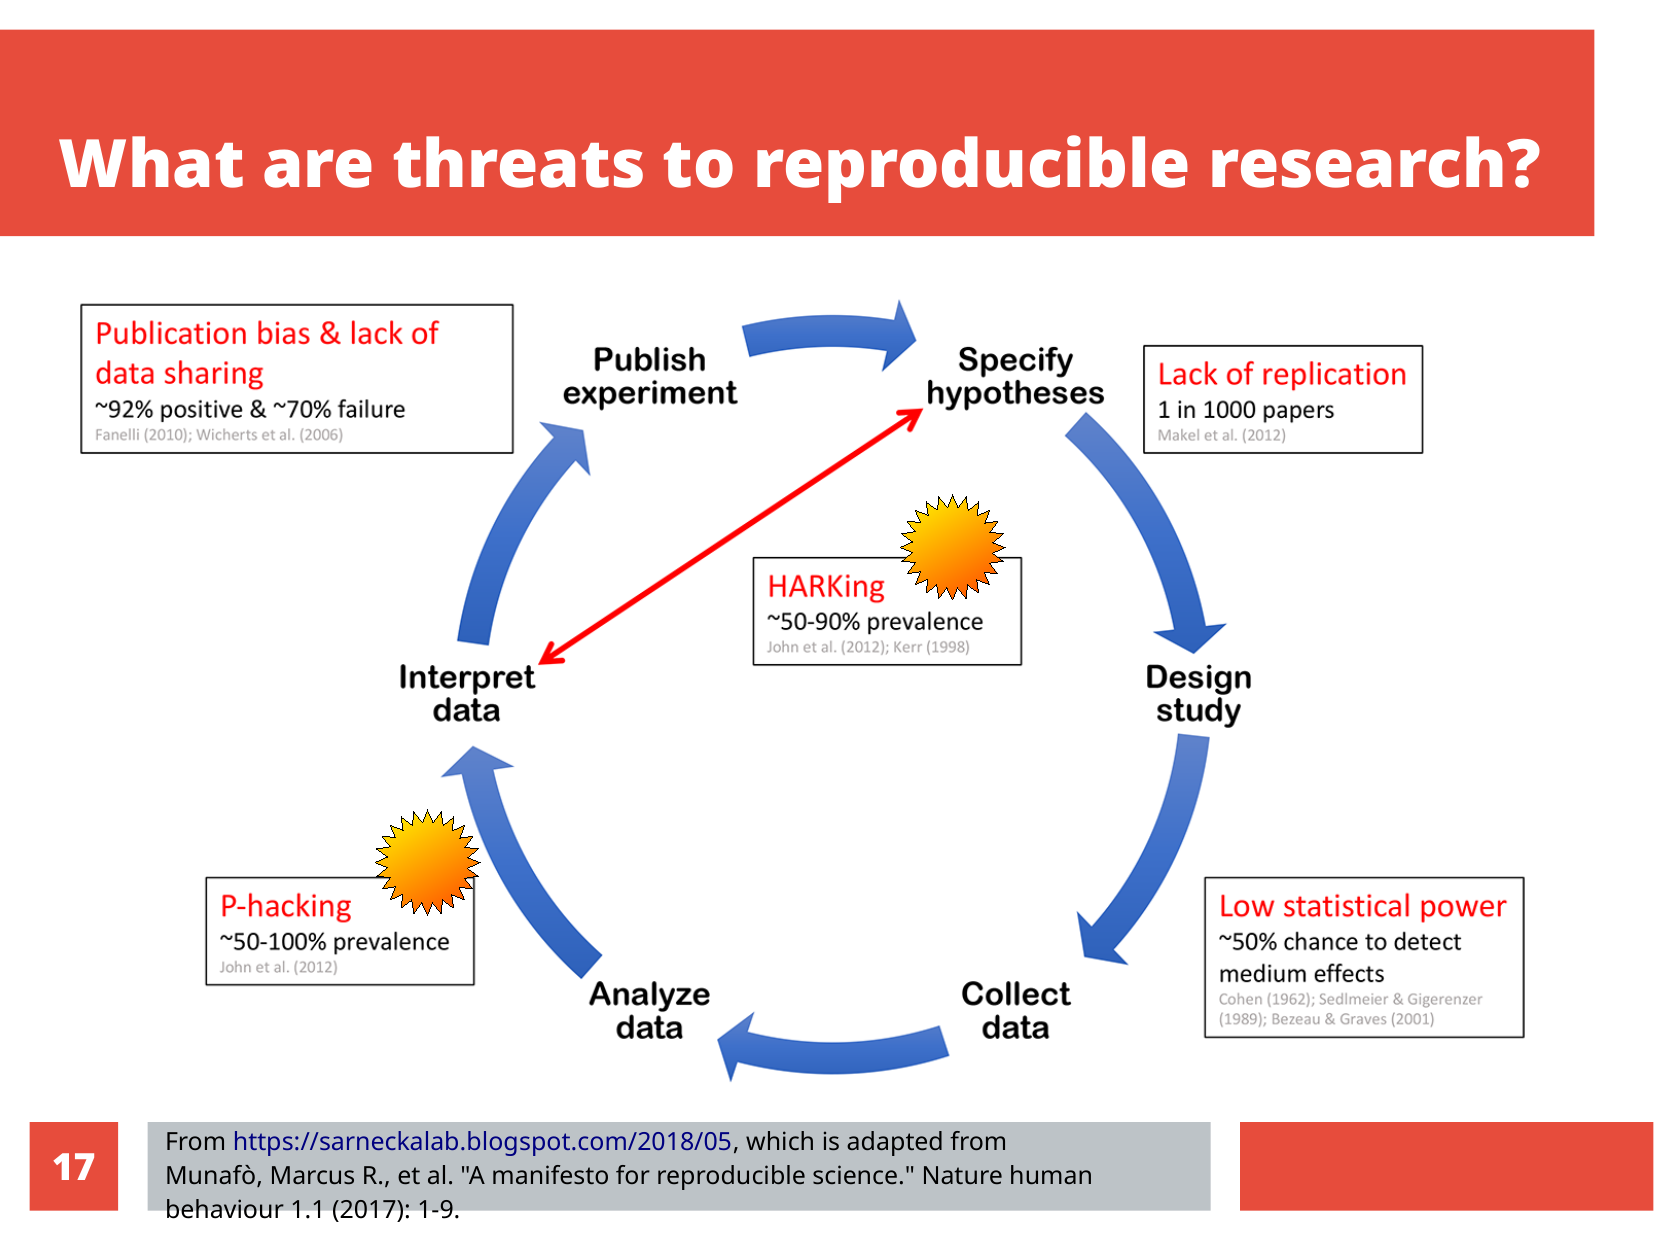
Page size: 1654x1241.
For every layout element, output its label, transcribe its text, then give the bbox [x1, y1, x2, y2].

text_box [375, 809, 481, 916]
text_box [900, 494, 1006, 600]
text_box From https://sarneckalab.blogspot.com/2018/05, which is adapted from Munafò, Marcus R., et al. "A manifesto for reproducible science." Nature human behaviour 1.1 (2017): 1-9. [150, 1116, 1186, 1220]
title What are threats to reproducible research? [59, 59, 1595, 207]
picture [30, 244, 1573, 1115]
